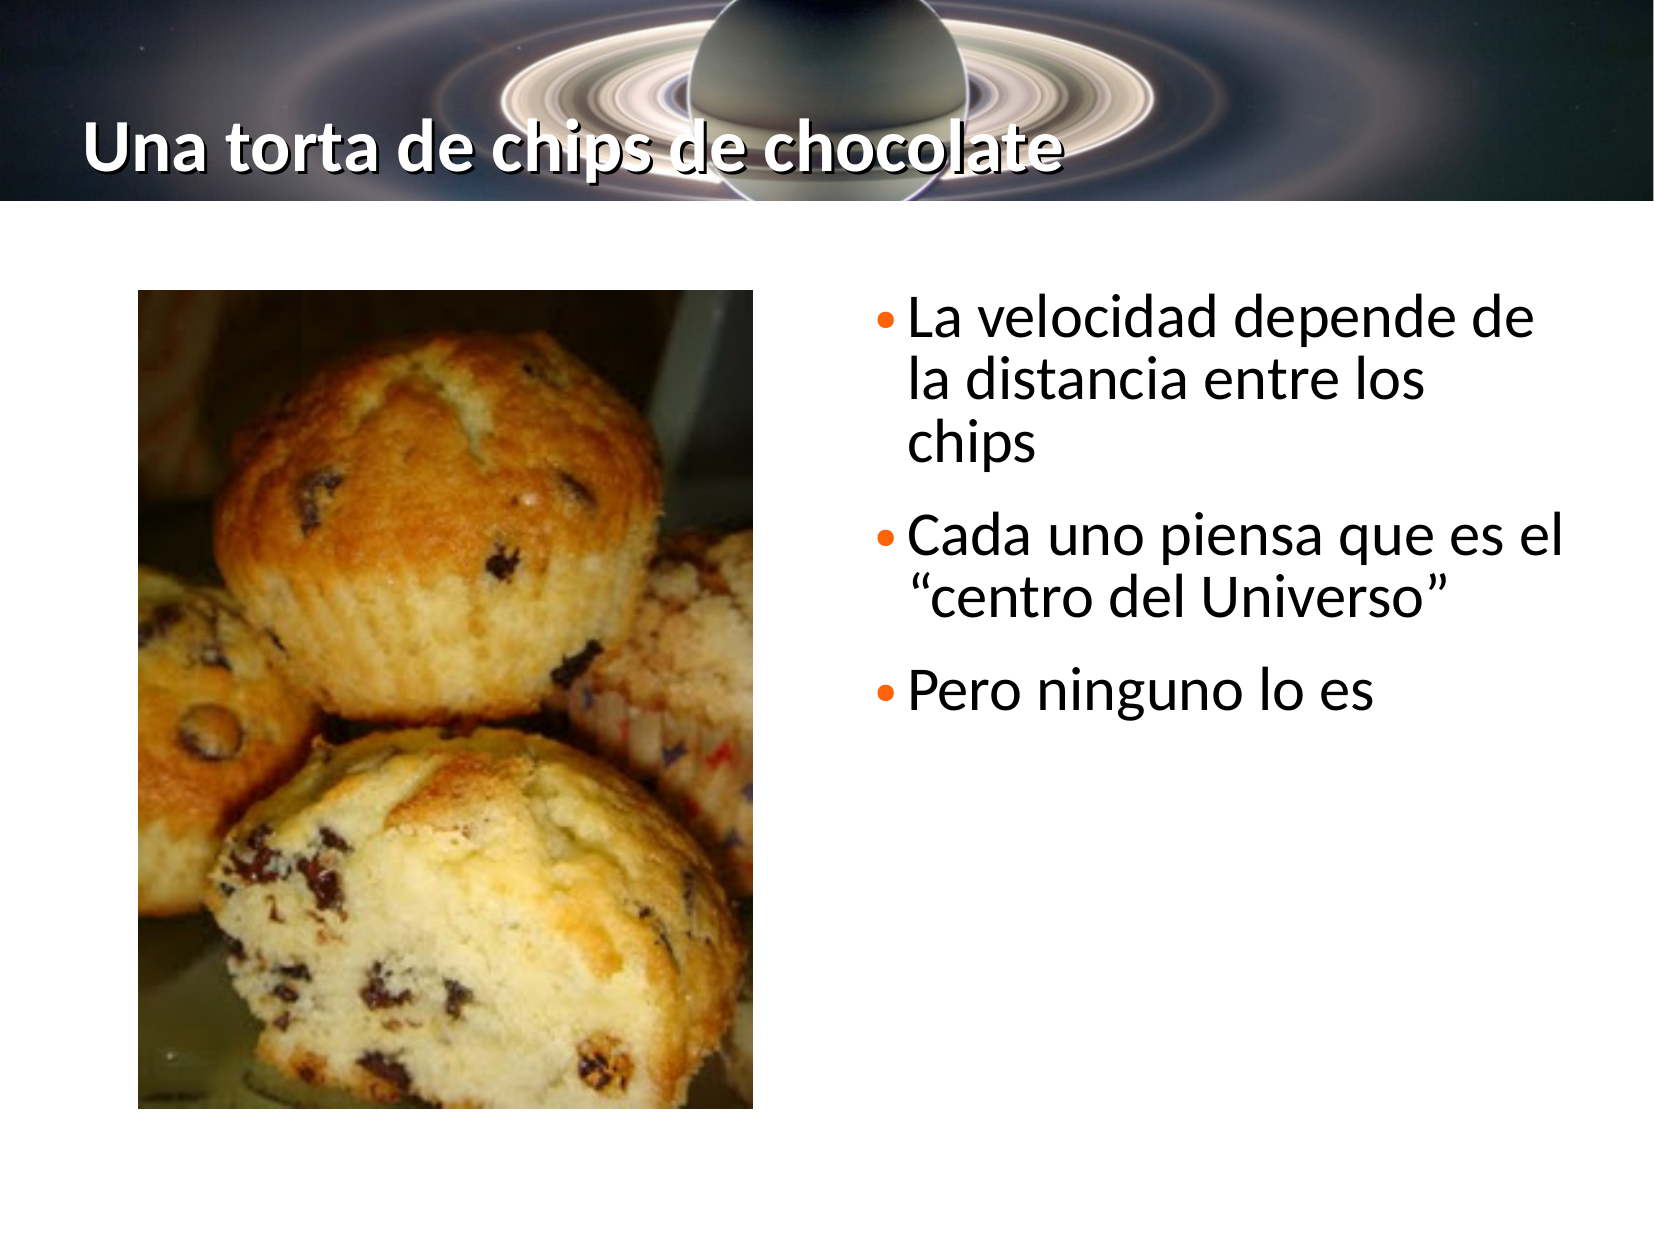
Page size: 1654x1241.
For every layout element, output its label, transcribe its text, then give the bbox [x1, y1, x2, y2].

picture [0, 0, 1654, 201]
picture [138, 290, 753, 1109]
list La velocidad depende de la distancia entre los chips Cada uno piensa que es el “centro del Universo” Pero ninguno lo es [845, 290, 1572, 1109]
title Una torta de chips de chocolate [82, 49, 1571, 257]
